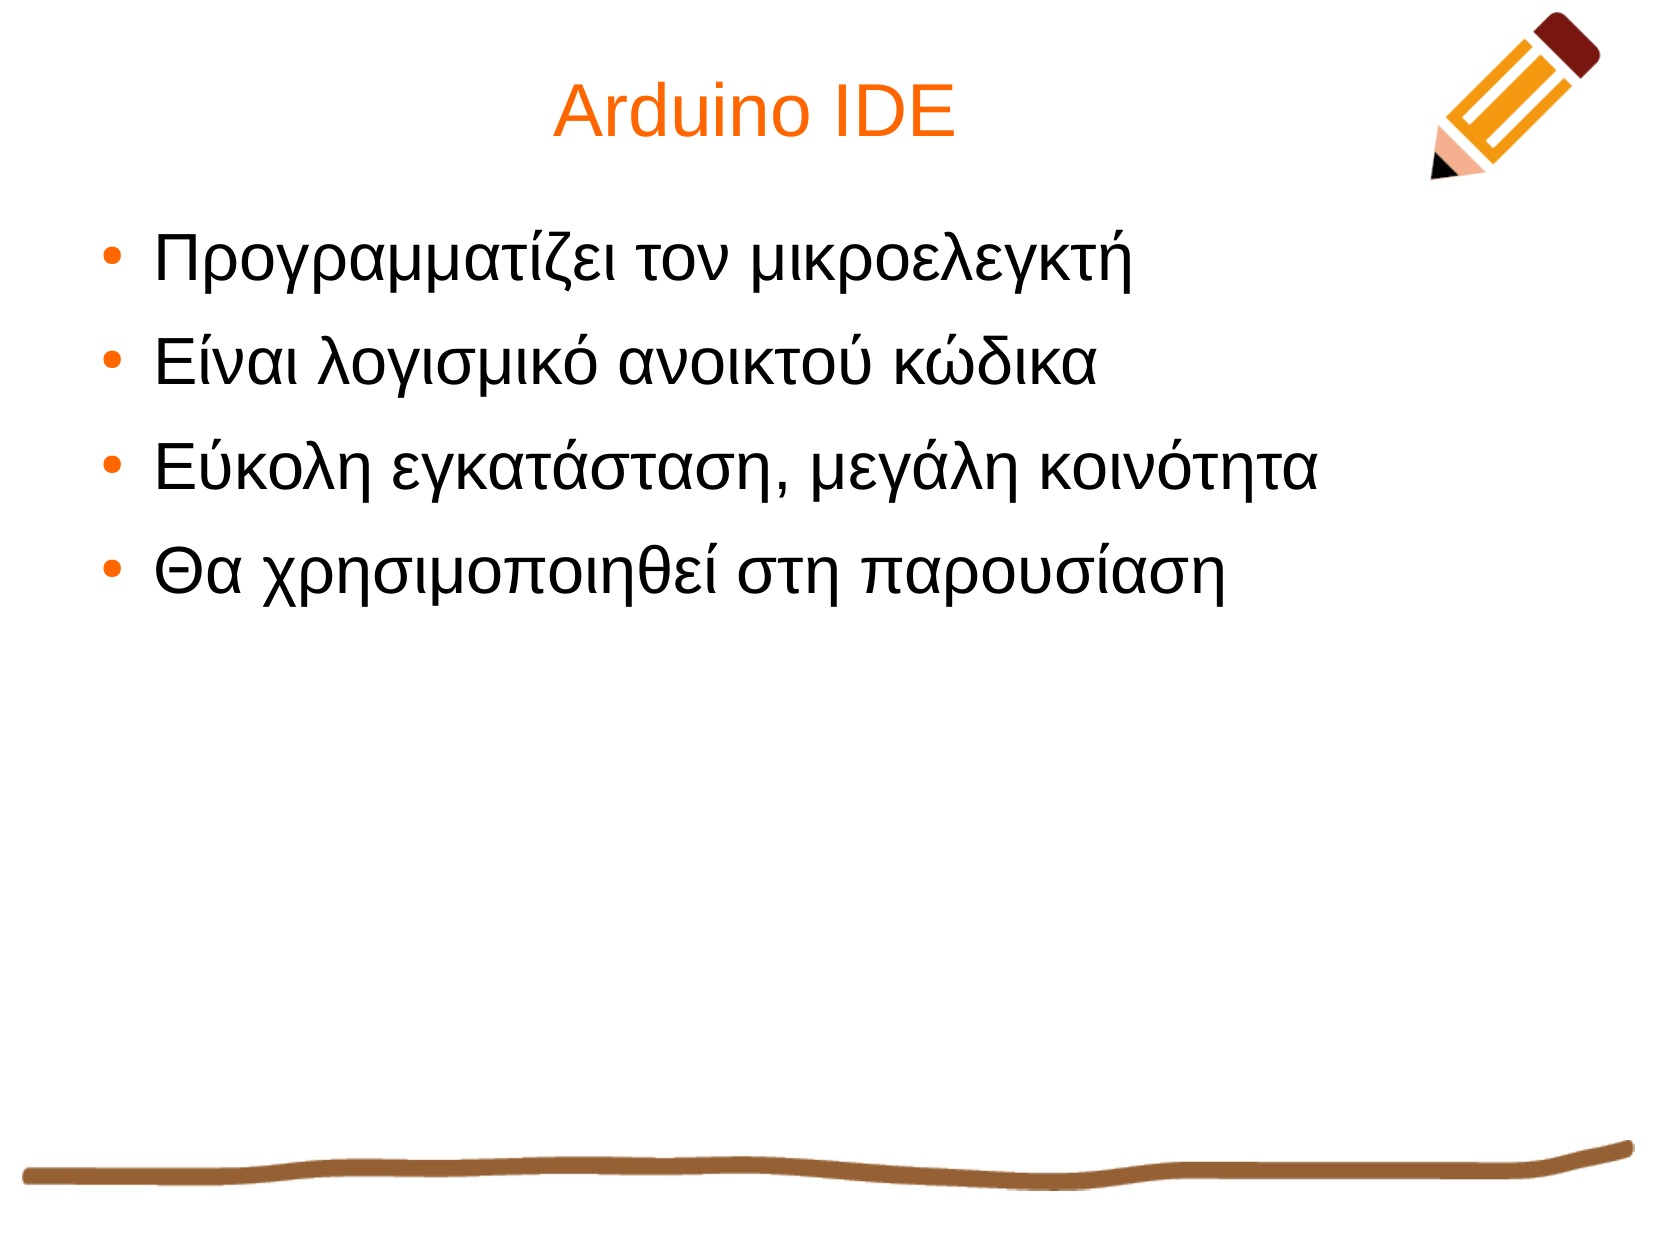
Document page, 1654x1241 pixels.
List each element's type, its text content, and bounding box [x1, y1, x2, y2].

title Arduino IDE [82, 49, 1430, 172]
picture [22, 1140, 1635, 1191]
picture [1430, 12, 1601, 181]
list Προγραμματίζει τον μικροελεγκτή Είναι λογισμικό ανοικτού κώδικα Εύκολη εγκατάσταση, μεγάλη κοινότητα Θα χρησιμοποιηθεί στη παρουσίαση [82, 220, 1571, 1052]
